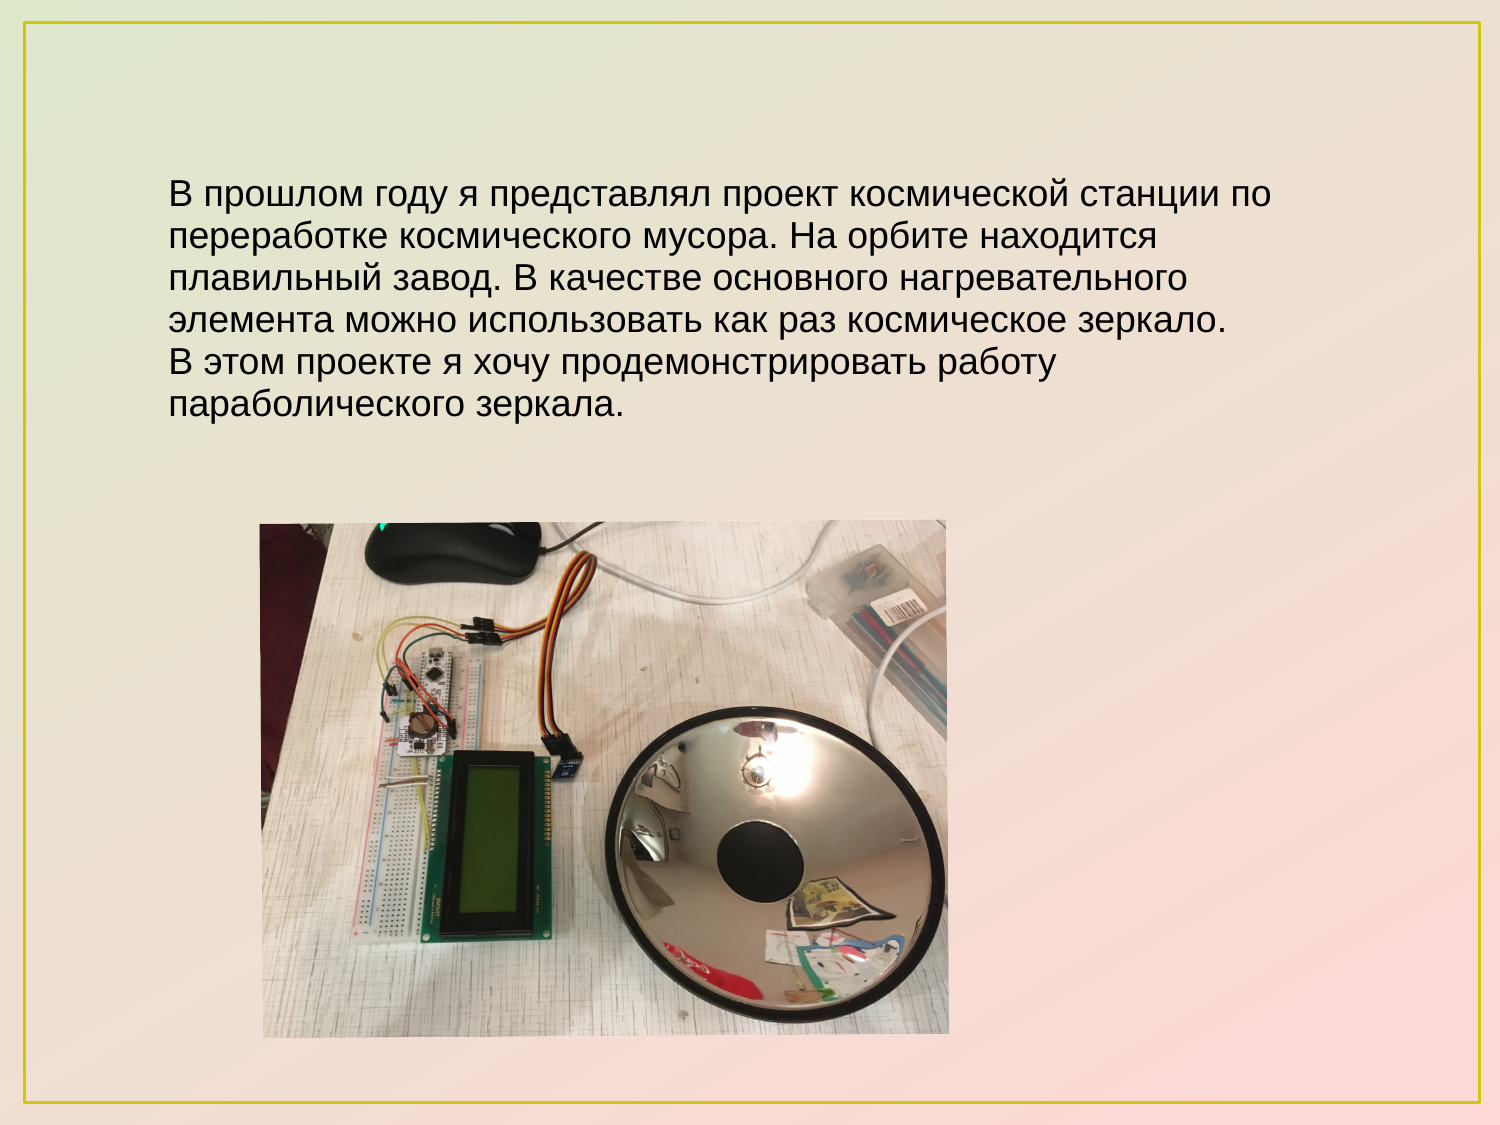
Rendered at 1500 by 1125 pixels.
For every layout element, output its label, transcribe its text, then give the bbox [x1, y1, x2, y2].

text_box В прошлом году я представлял проект космической станции по переработке космического мусора. На орбите находится плавильный завод. В качестве основного нагревательного элемента можно использовать как раз космическое зеркало. В этом проекте я хочу продемонстрировать работу параболического зеркала. [153, 165, 1312, 433]
picture [259, 519, 949, 1039]
